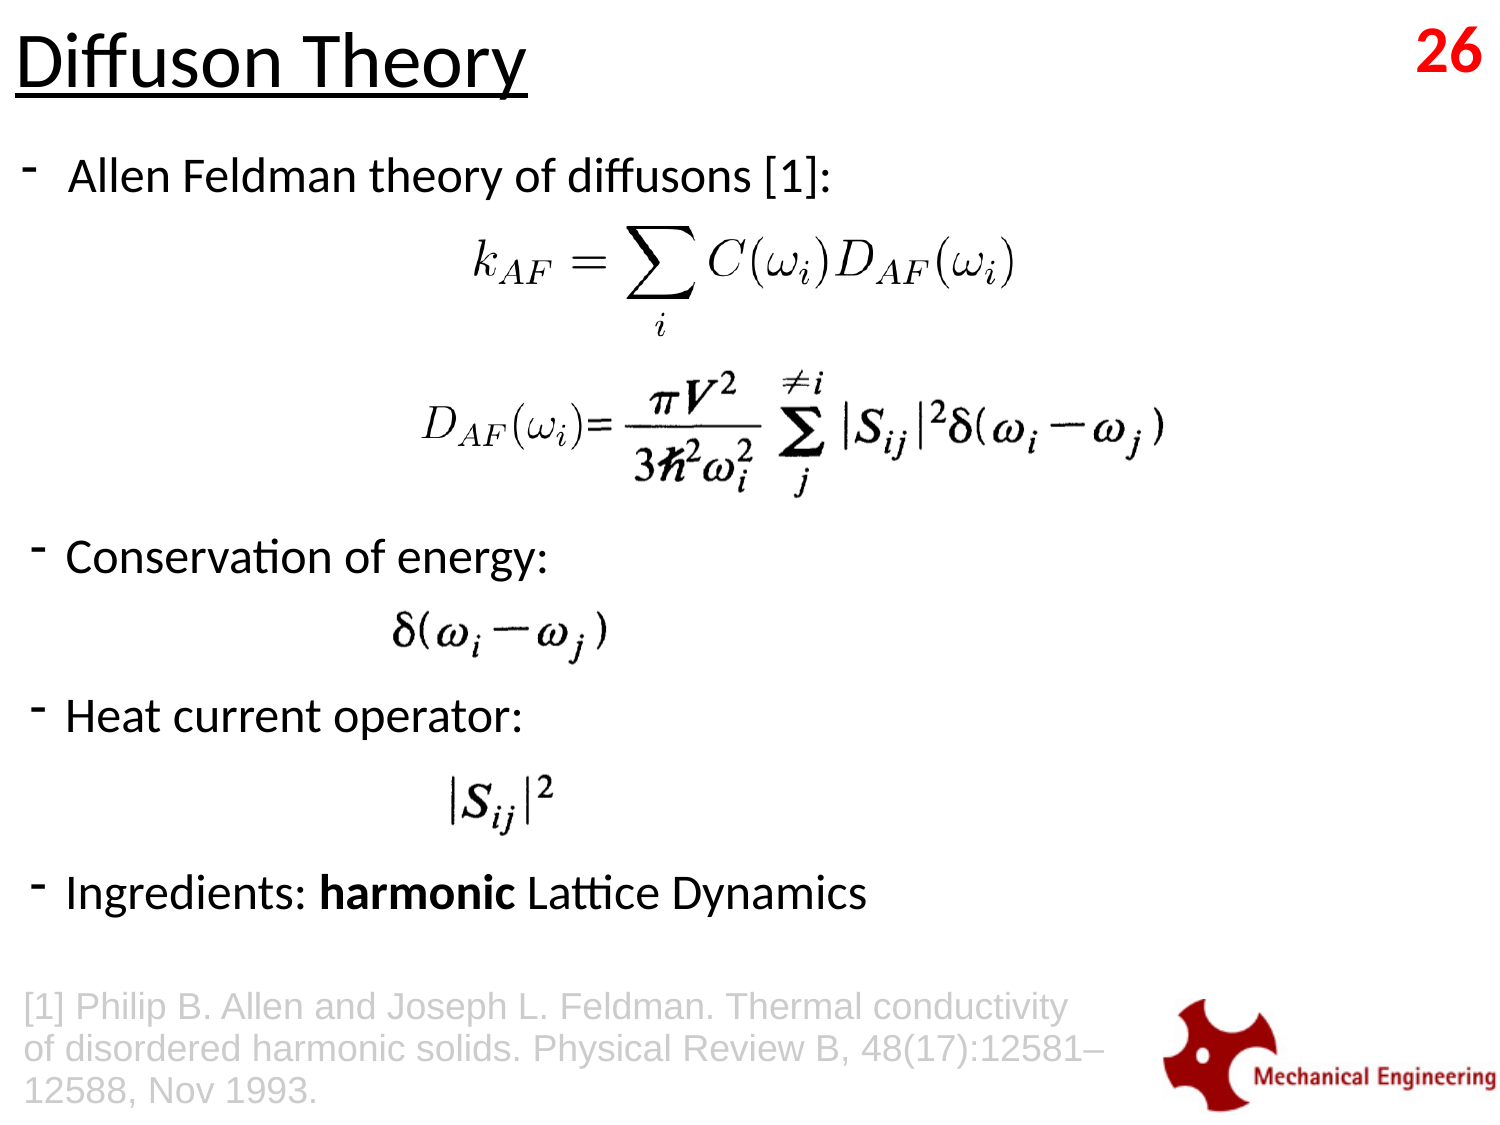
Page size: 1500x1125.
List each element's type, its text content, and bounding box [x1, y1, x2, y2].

picture [1162, 999, 1497, 1113]
picture [442, 750, 556, 852]
picture [450, 211, 1051, 347]
title Diffuson Theory [0, 0, 1365, 150]
text_box Heat current operator: [15, 674, 849, 750]
text_box Conservation of energy: [15, 515, 850, 591]
text_box Ingredients: harmonic Lattice Dynamics [15, 852, 1366, 927]
picture [419, 359, 1171, 503]
text_box 26 [1400, 0, 1499, 93]
text_box Allen Feldman theory of diffusons [1]: [6, 135, 1096, 211]
text_box [1] Philip B. Allen and Joseph L. Feldman. Thermal conductivity of disordered harmonic solids. Physical Review B, 48(17):12581–12588, Nov 1993. [8, 978, 1126, 1120]
picture [393, 591, 631, 674]
